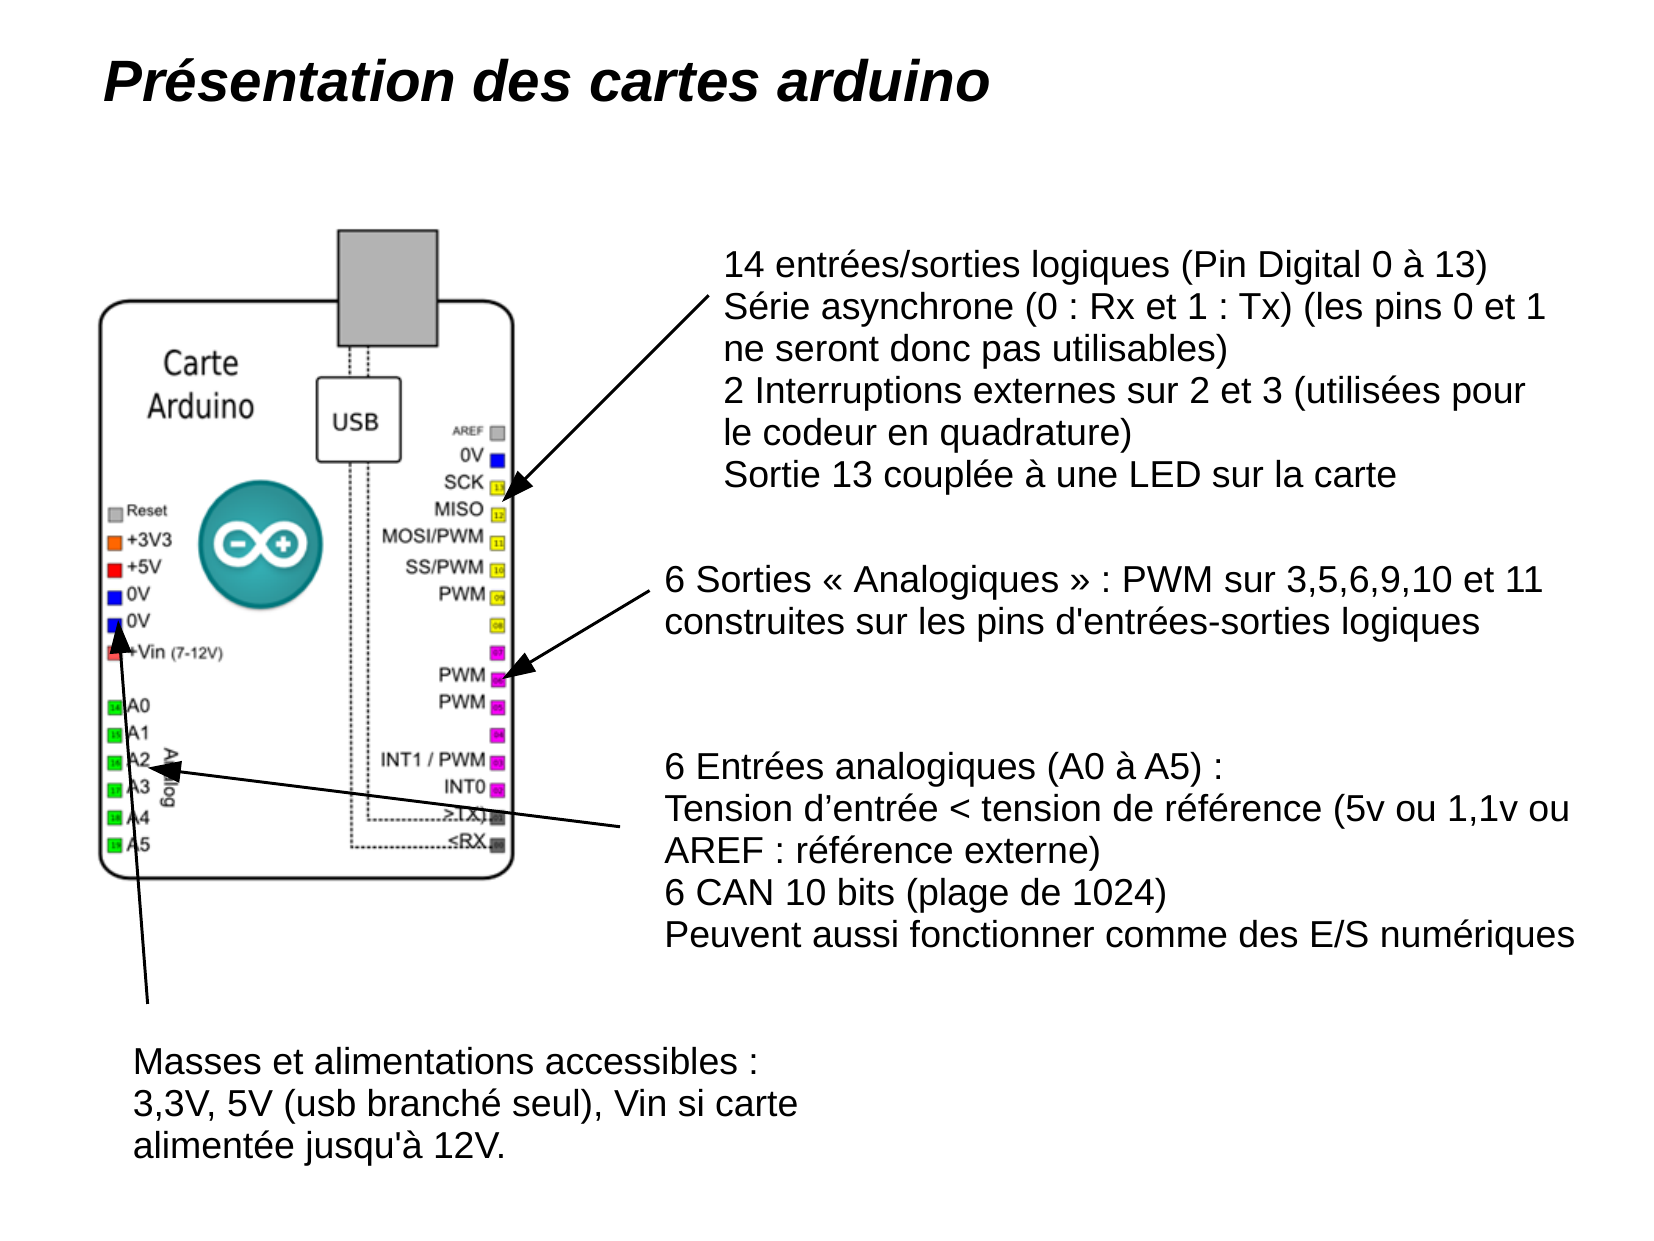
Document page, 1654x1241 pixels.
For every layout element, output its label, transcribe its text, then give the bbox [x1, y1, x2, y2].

text_box Masses et alimentations accessibles : 3,3V, 5V (usb branché seul), Vin si carte alimentée jusqu'à 12V. [118, 1033, 857, 1175]
text_box Présentation des cartes arduino [88, 41, 1477, 123]
text_box 6 Entrées analogiques (A0 à A5) : Tension d’entrée < tension de référence (5v ou 1,1v ou AREF : référence externe) 6 CAN 10 bits (plage de 1024) Peuvent aussi fonctionner comme des E/S numériques [649, 738, 1625, 964]
text_box 6 Sorties « Analogiques » : PWM sur 3,5,6,9,10 et 11 construites sur les pins d'entrées-sorties logiques [649, 550, 1625, 650]
text_box 14 entrées/sorties logiques (Pin Digital 0 à 13) Série asynchrone (0 : Rx et 1 : Tx) (les pins 0 et 1 ne seront donc pas utilisables) 2 Interruptions externes sur 2 et 3 (utilisées pour le codeur en quadrature) Sortie 13 couplée à une LED sur la carte [708, 236, 1565, 504]
picture [89, 228, 532, 886]
